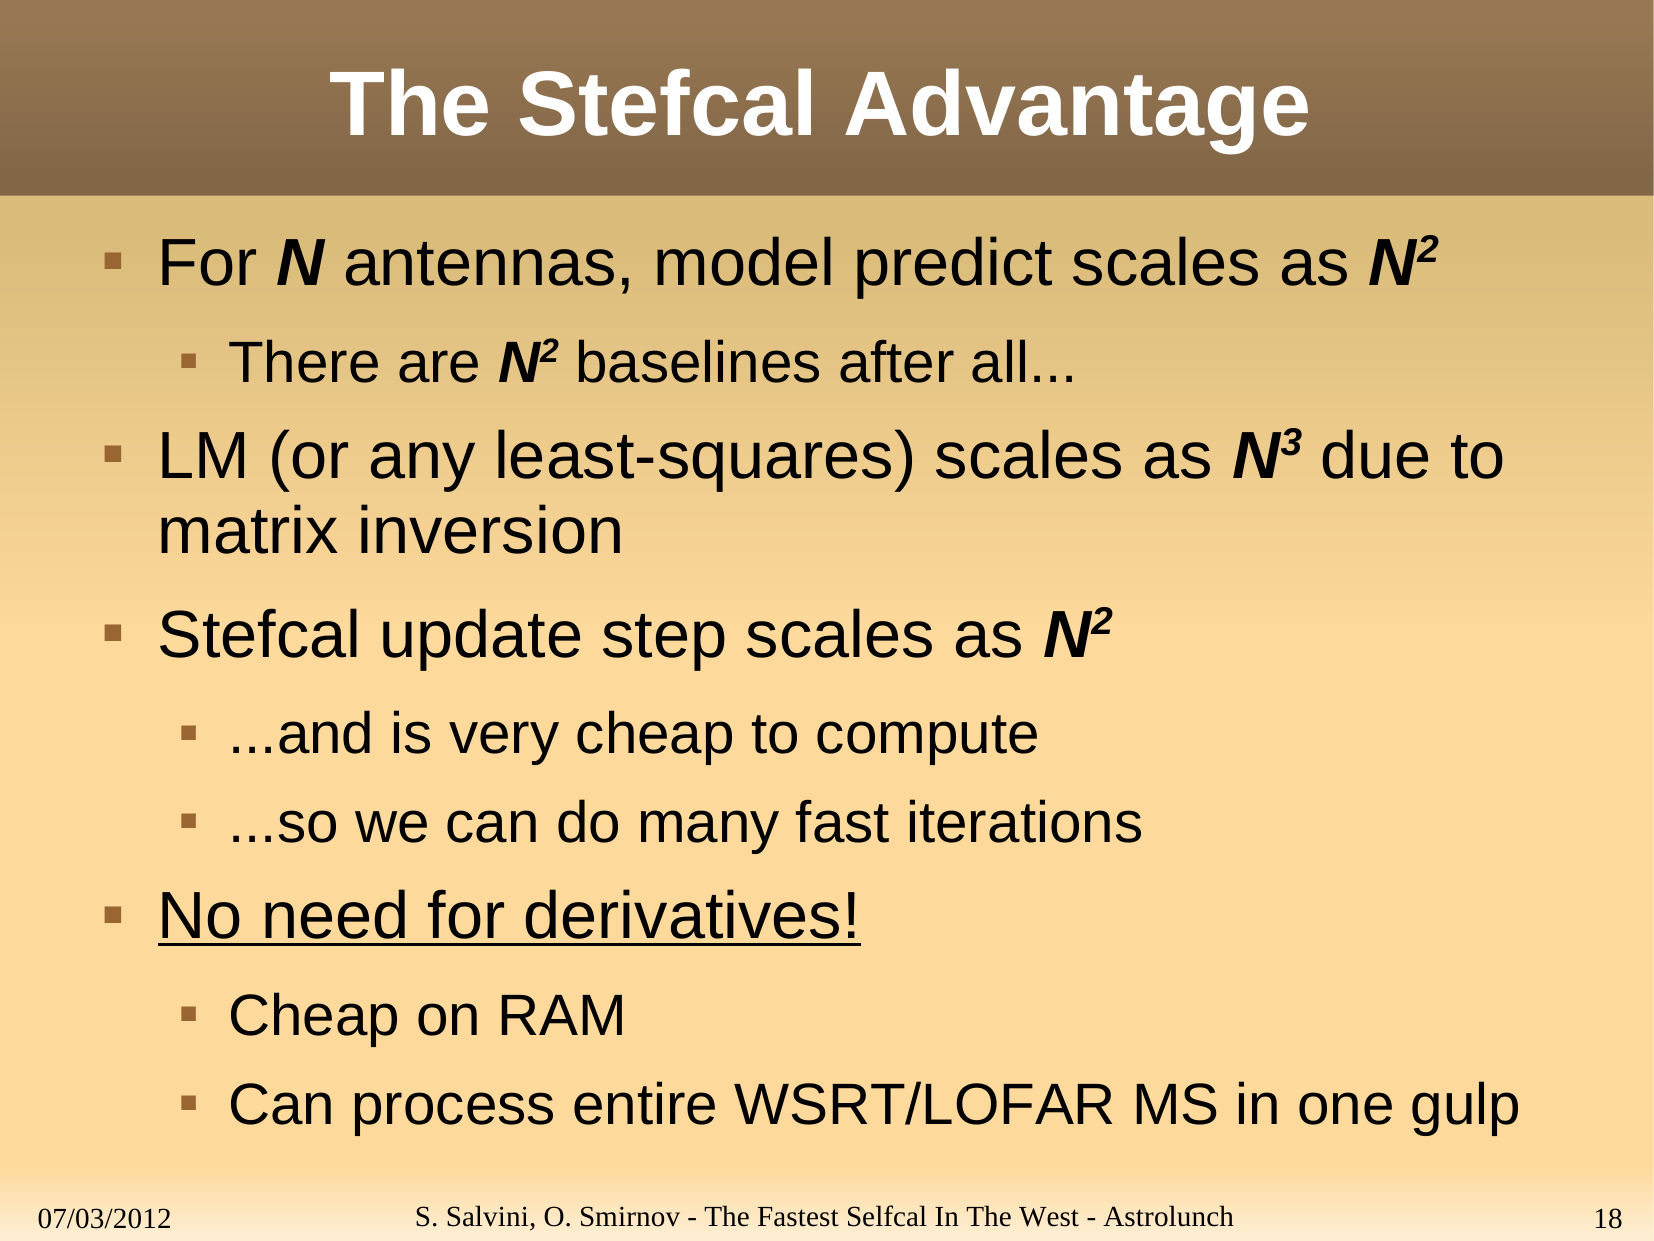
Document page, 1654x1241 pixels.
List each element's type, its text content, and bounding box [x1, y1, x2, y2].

title The Stefcal Advantage [76, 7, 1565, 200]
list For N antennas, model predict scales as N2 There are N2 baselines after all... LM (or any least-squares) scales as N3 due to matrix inversion Stefcal update step scales as N2 ...and is very cheap to compute ...so we can do many fast iterations No need for derivatives! Cheap on RAM Can process entire WSRT/LOFAR MS in one gulp [86, 225, 1576, 1147]
picture [0, 0, 1654, 1241]
